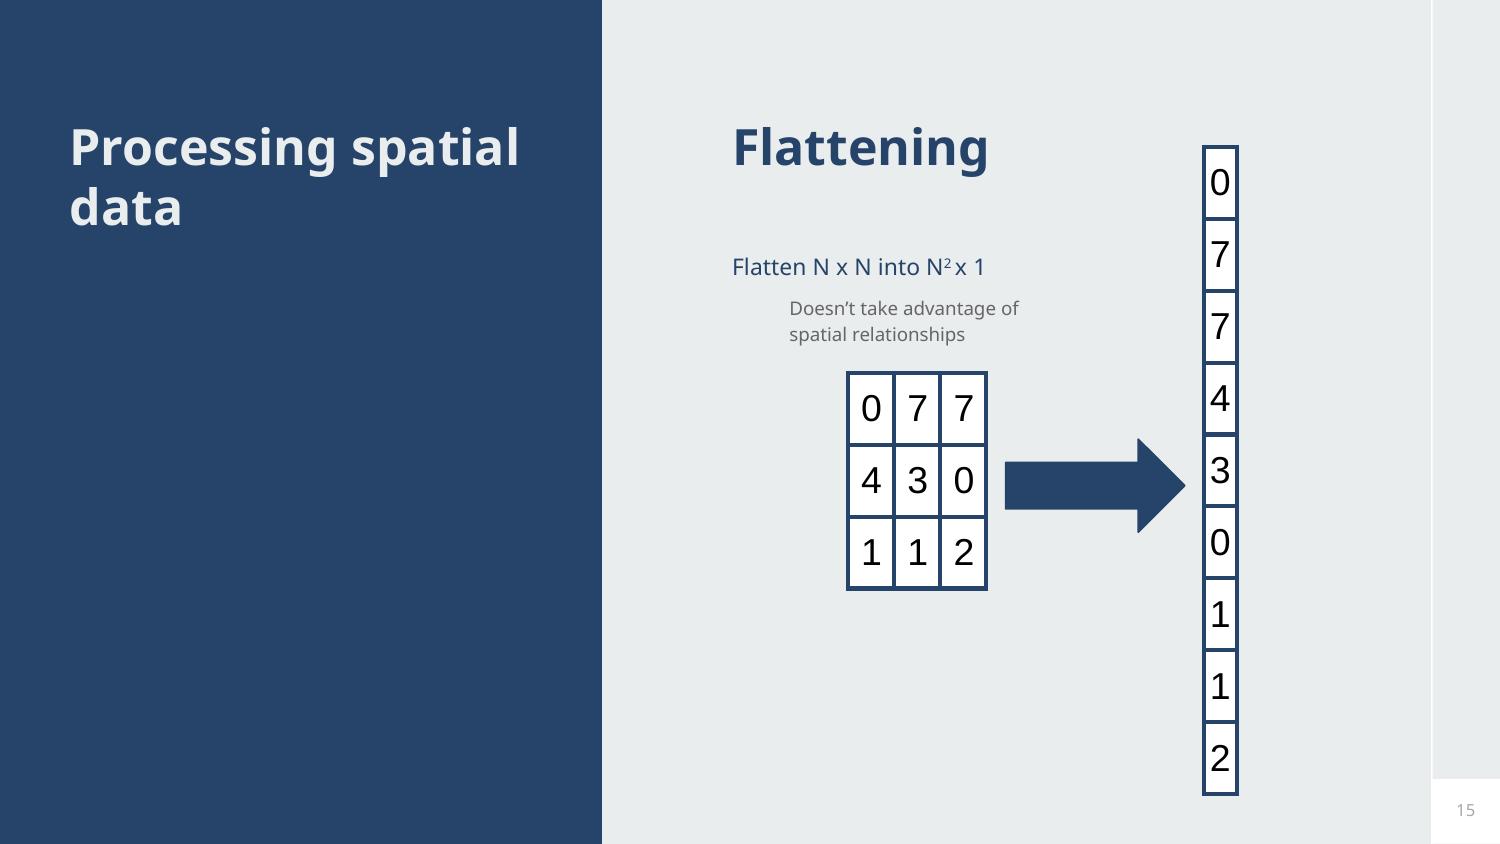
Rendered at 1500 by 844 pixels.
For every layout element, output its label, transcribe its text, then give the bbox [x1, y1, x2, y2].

table_cell 0 [1206, 508, 1235, 576]
table_cell 4 [850, 447, 892, 515]
table_cell 1 [1206, 652, 1235, 720]
table_cell 3 [1206, 437, 1235, 504]
table_header 7 [896, 375, 938, 443]
title Flattening [717, 99, 1367, 194]
table_cell 3 [896, 447, 938, 515]
table_cell 7 [1206, 293, 1235, 361]
list Doesn’t take advantage of spatial relationships [774, 278, 1060, 399]
title Processing spatial data [54, 99, 582, 703]
table_cell 1 [1206, 580, 1235, 648]
table_cell 2 [942, 519, 984, 586]
table_cell 1 [896, 519, 938, 586]
table_header 0 [1206, 149, 1235, 217]
table_header 7 [942, 375, 984, 443]
table_cell 1 [850, 519, 892, 586]
slide_number <number> [1400, 779, 1491, 844]
table_cell 4 [1206, 365, 1235, 432]
table_cell 0 [942, 447, 984, 515]
subtitle Flatten N x N into N2 x 1 [717, 233, 1108, 289]
table_cell 7 [1206, 221, 1235, 289]
text_box [1005, 439, 1185, 533]
table_header 0 [850, 375, 892, 443]
table_cell 2 [1206, 724, 1235, 792]
